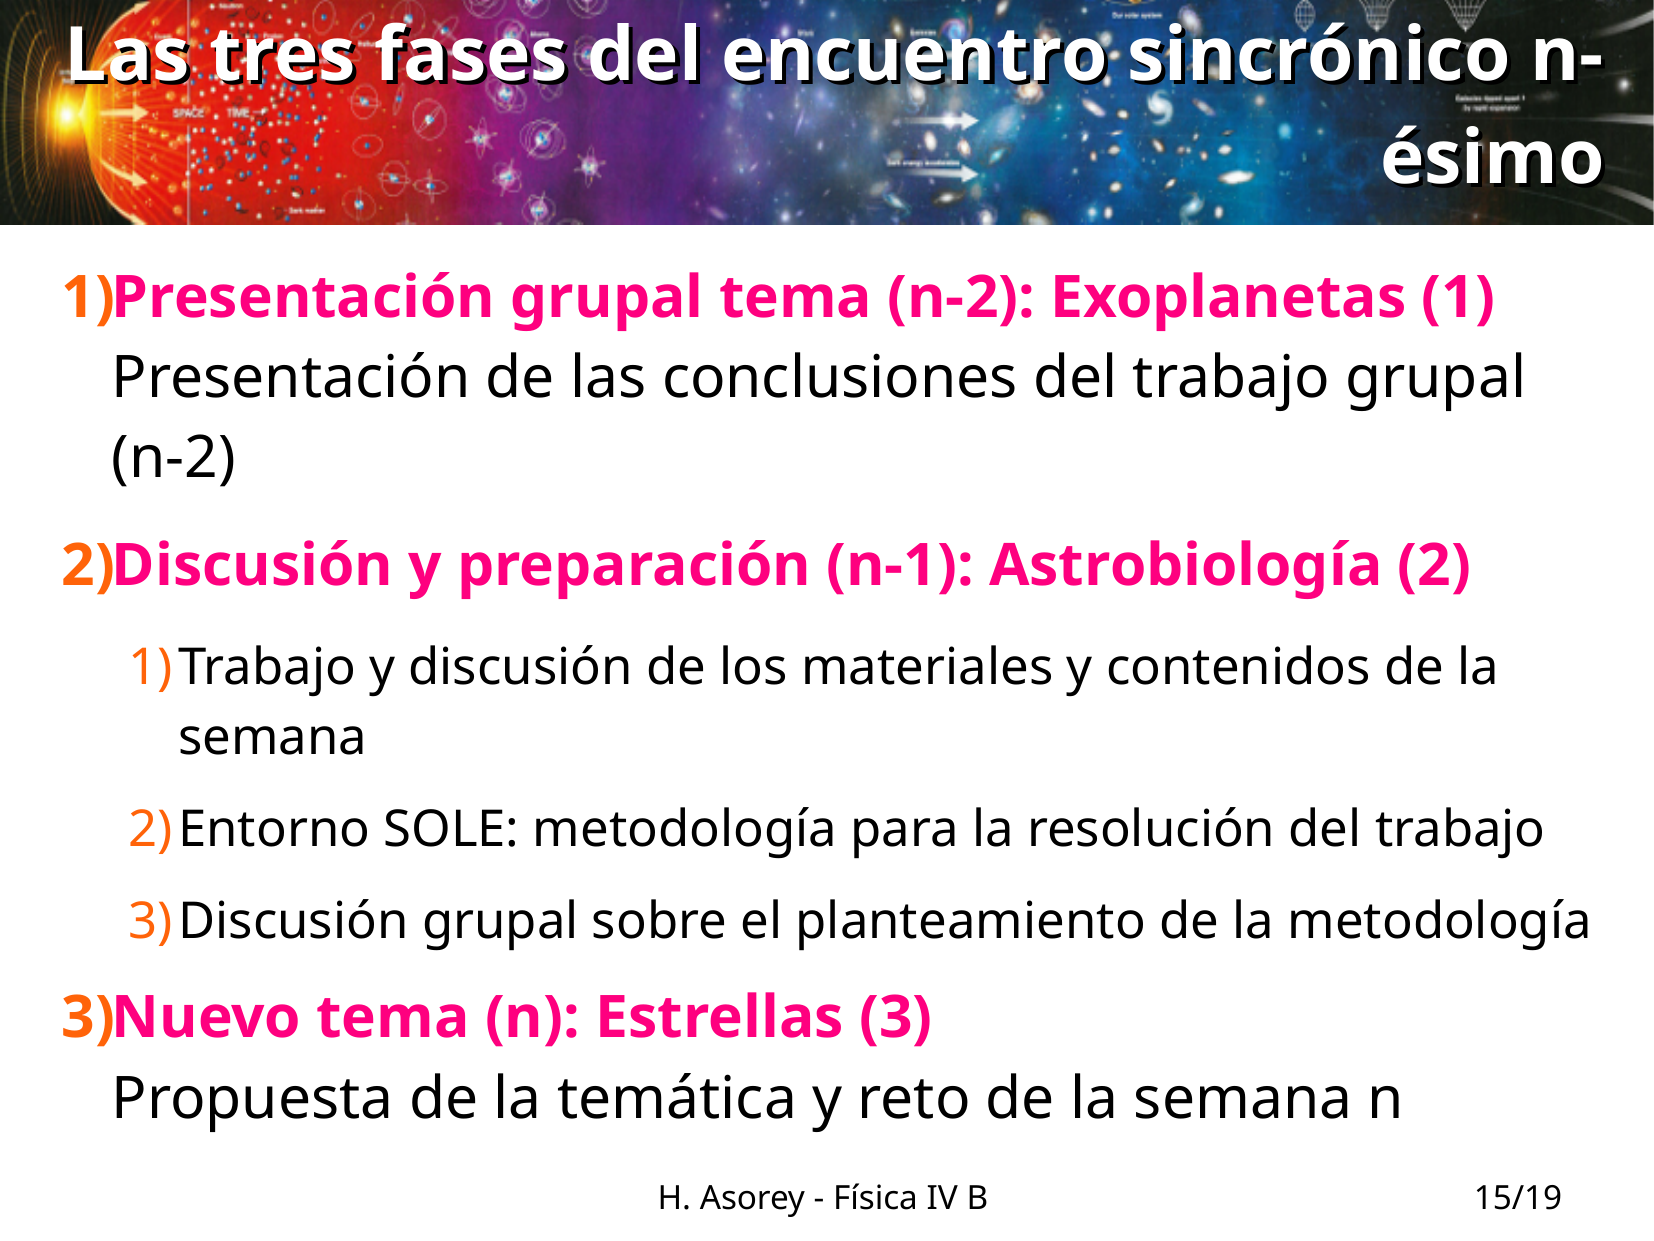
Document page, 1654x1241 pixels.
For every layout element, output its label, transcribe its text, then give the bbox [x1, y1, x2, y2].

picture [0, 0, 1654, 225]
list Presentación grupal tema (n-2): Exoplanetas (1) Presentación de las conclusiones del trabajo grupal (n-2) Discusión y preparación (n-1): Astrobiología (2) Trabajo y discusión de los materiales y contenidos de la semana Entorno SOLE: metodología para la resolución del trabajo Discusión grupal sobre el planteamiento de la metodología Nuevo tema (n): Estrellas (3) Propuesta de la temática y reto de la semana n [45, 255, 1606, 1156]
title Las tres fases del encuentro sincrónico n-ésimo [45, 15, 1606, 191]
